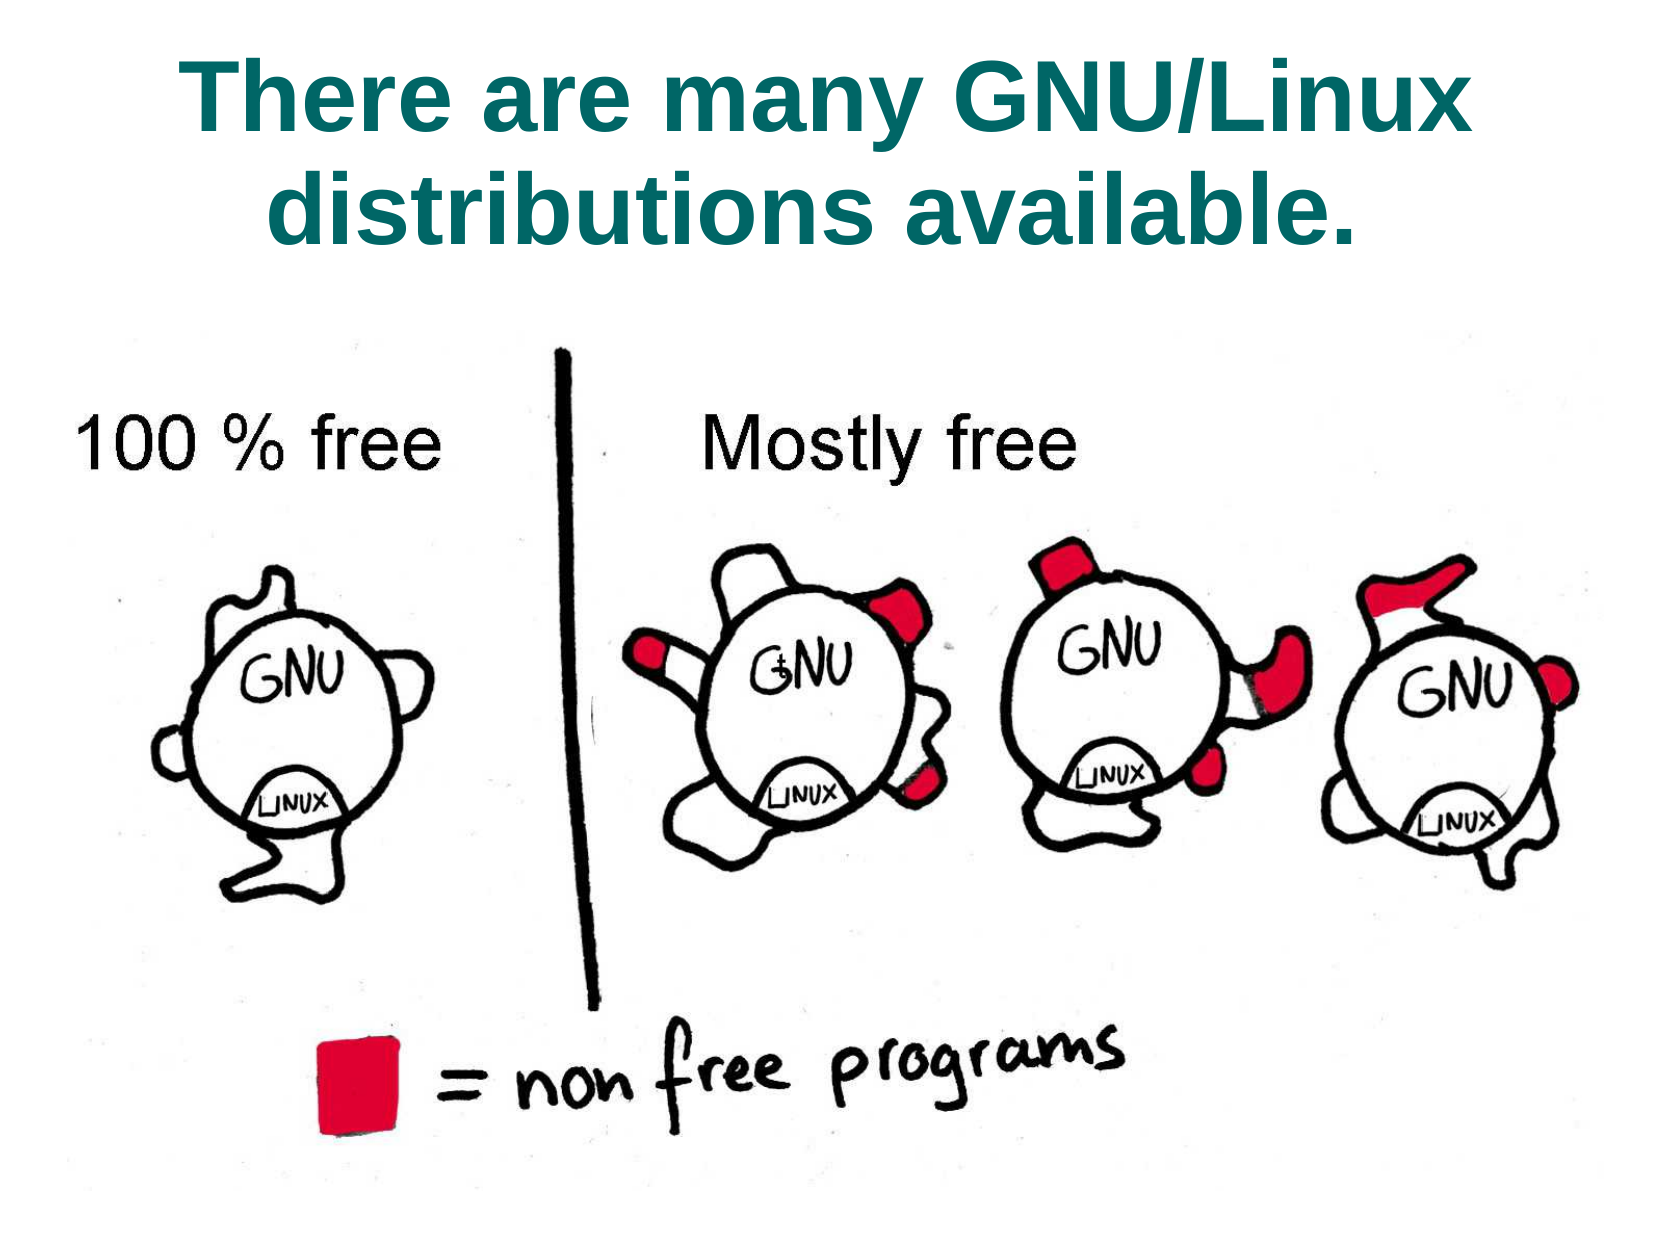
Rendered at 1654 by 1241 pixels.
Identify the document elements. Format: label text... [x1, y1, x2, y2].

title There are many GNU/Linux distributions available. [82, 28, 1571, 278]
picture [67, 330, 1604, 1191]
